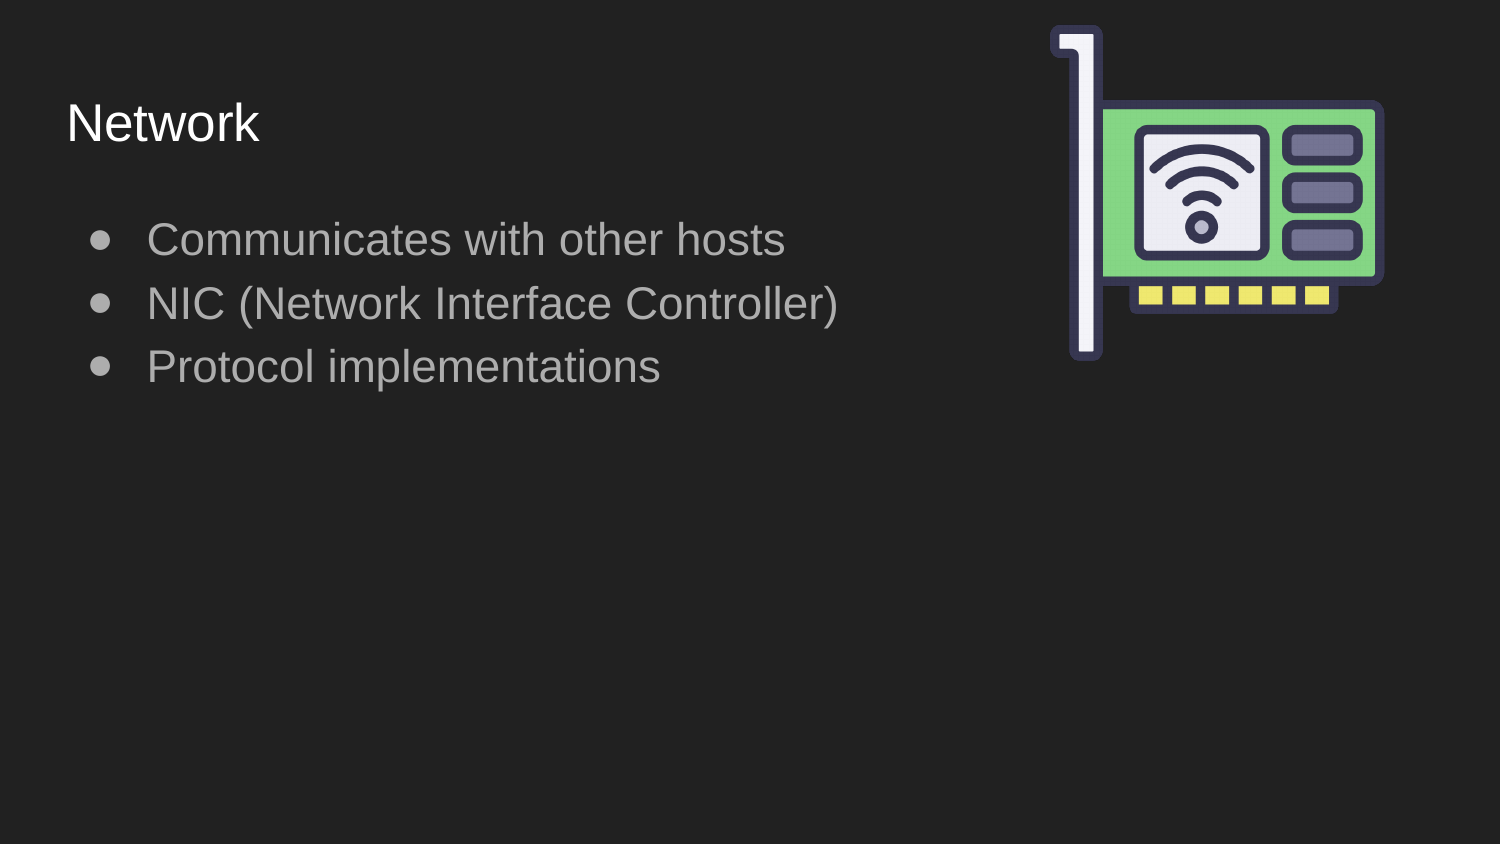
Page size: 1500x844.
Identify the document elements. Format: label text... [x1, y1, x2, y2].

picture [1048, 19, 1449, 408]
list Communicates with other hosts NIC (Network Interface Controller) Protocol implementations [56, 186, 992, 570]
title Network [51, 72, 1048, 167]
